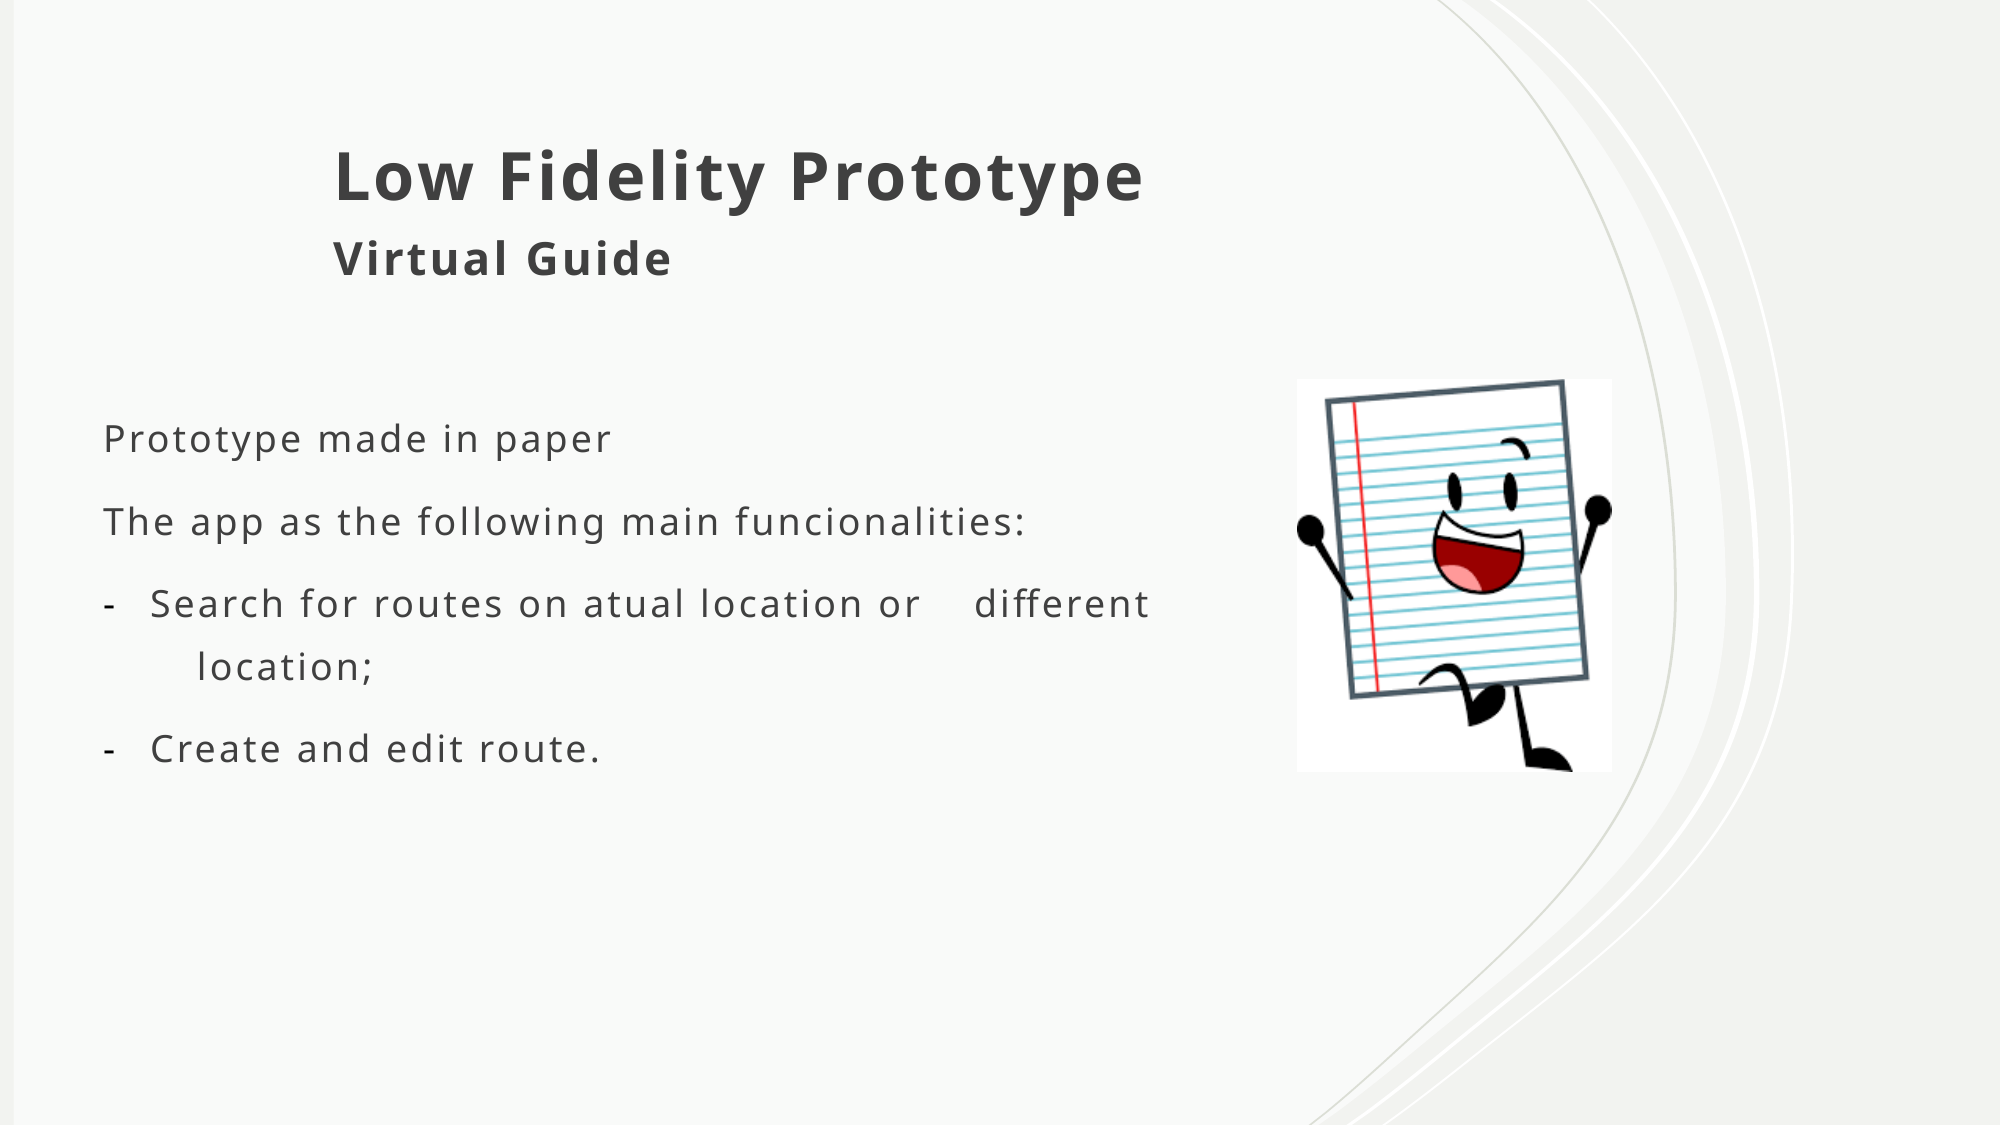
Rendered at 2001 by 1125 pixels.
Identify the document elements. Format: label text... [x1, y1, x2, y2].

picture [1297, 379, 1612, 772]
list Prototype made in paper The app as the following main funcionalities: Search for routes on atual location or different location; Create and edit route. [85, 379, 1210, 979]
text_box [0, 0, 2000, 1125]
title Low Fidelity Prototype Virtual Guide [315, 79, 1441, 300]
